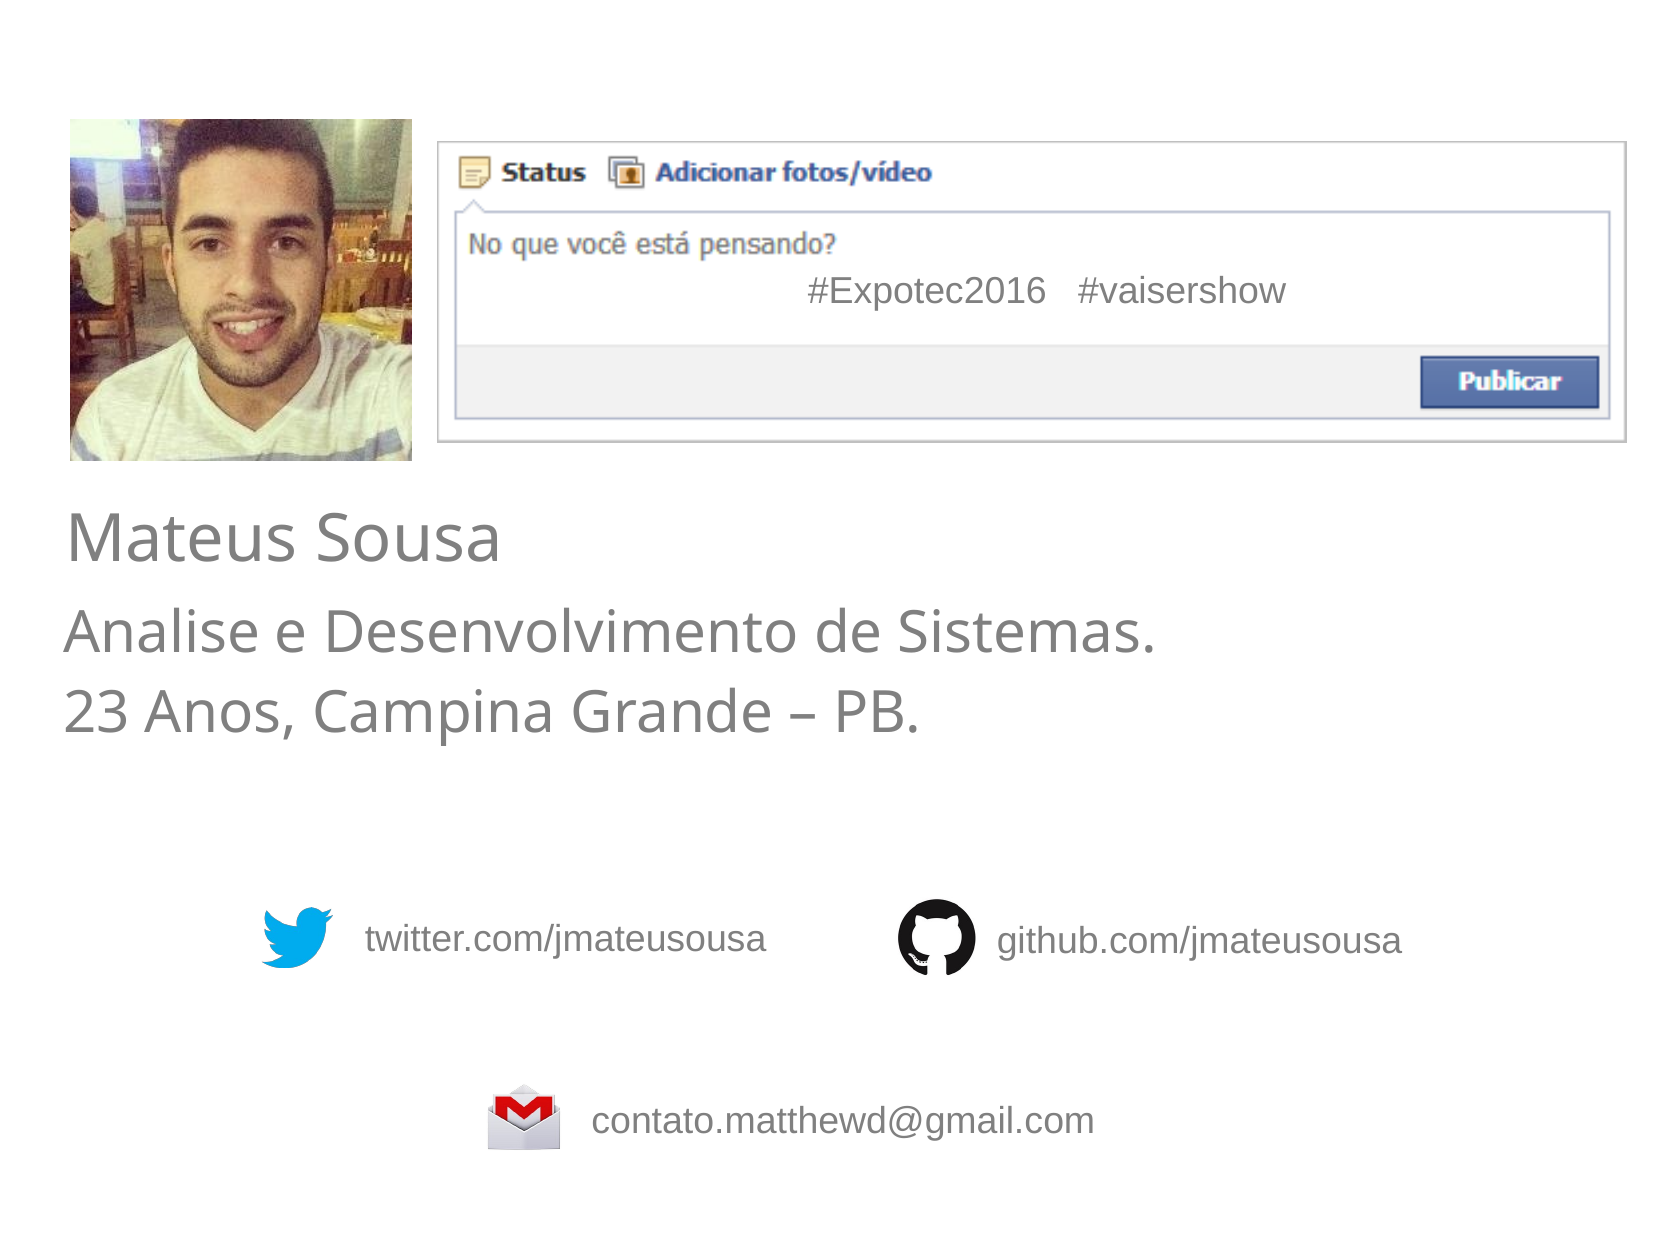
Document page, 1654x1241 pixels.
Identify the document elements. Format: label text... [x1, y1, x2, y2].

text_box twitter.com/jmateusousa [350, 910, 782, 968]
picture [296, 907, 333, 968]
list Mateus Sousa [65, 490, 538, 585]
text_box github.com/jmateusousa [988, 911, 1418, 969]
picture [885, 885, 988, 989]
text_box contato.matthewd@gmail.com [576, 1092, 1111, 1150]
picture [437, 141, 1627, 443]
picture [261, 907, 309, 968]
picture [485, 1081, 562, 1152]
list Analise e Desenvolvimento de Sistemas. 23 Anos, Campina Grande – PB. [63, 590, 1552, 791]
picture [70, 119, 412, 461]
text_box #Expotec2016 #vaisershow [793, 262, 1302, 319]
